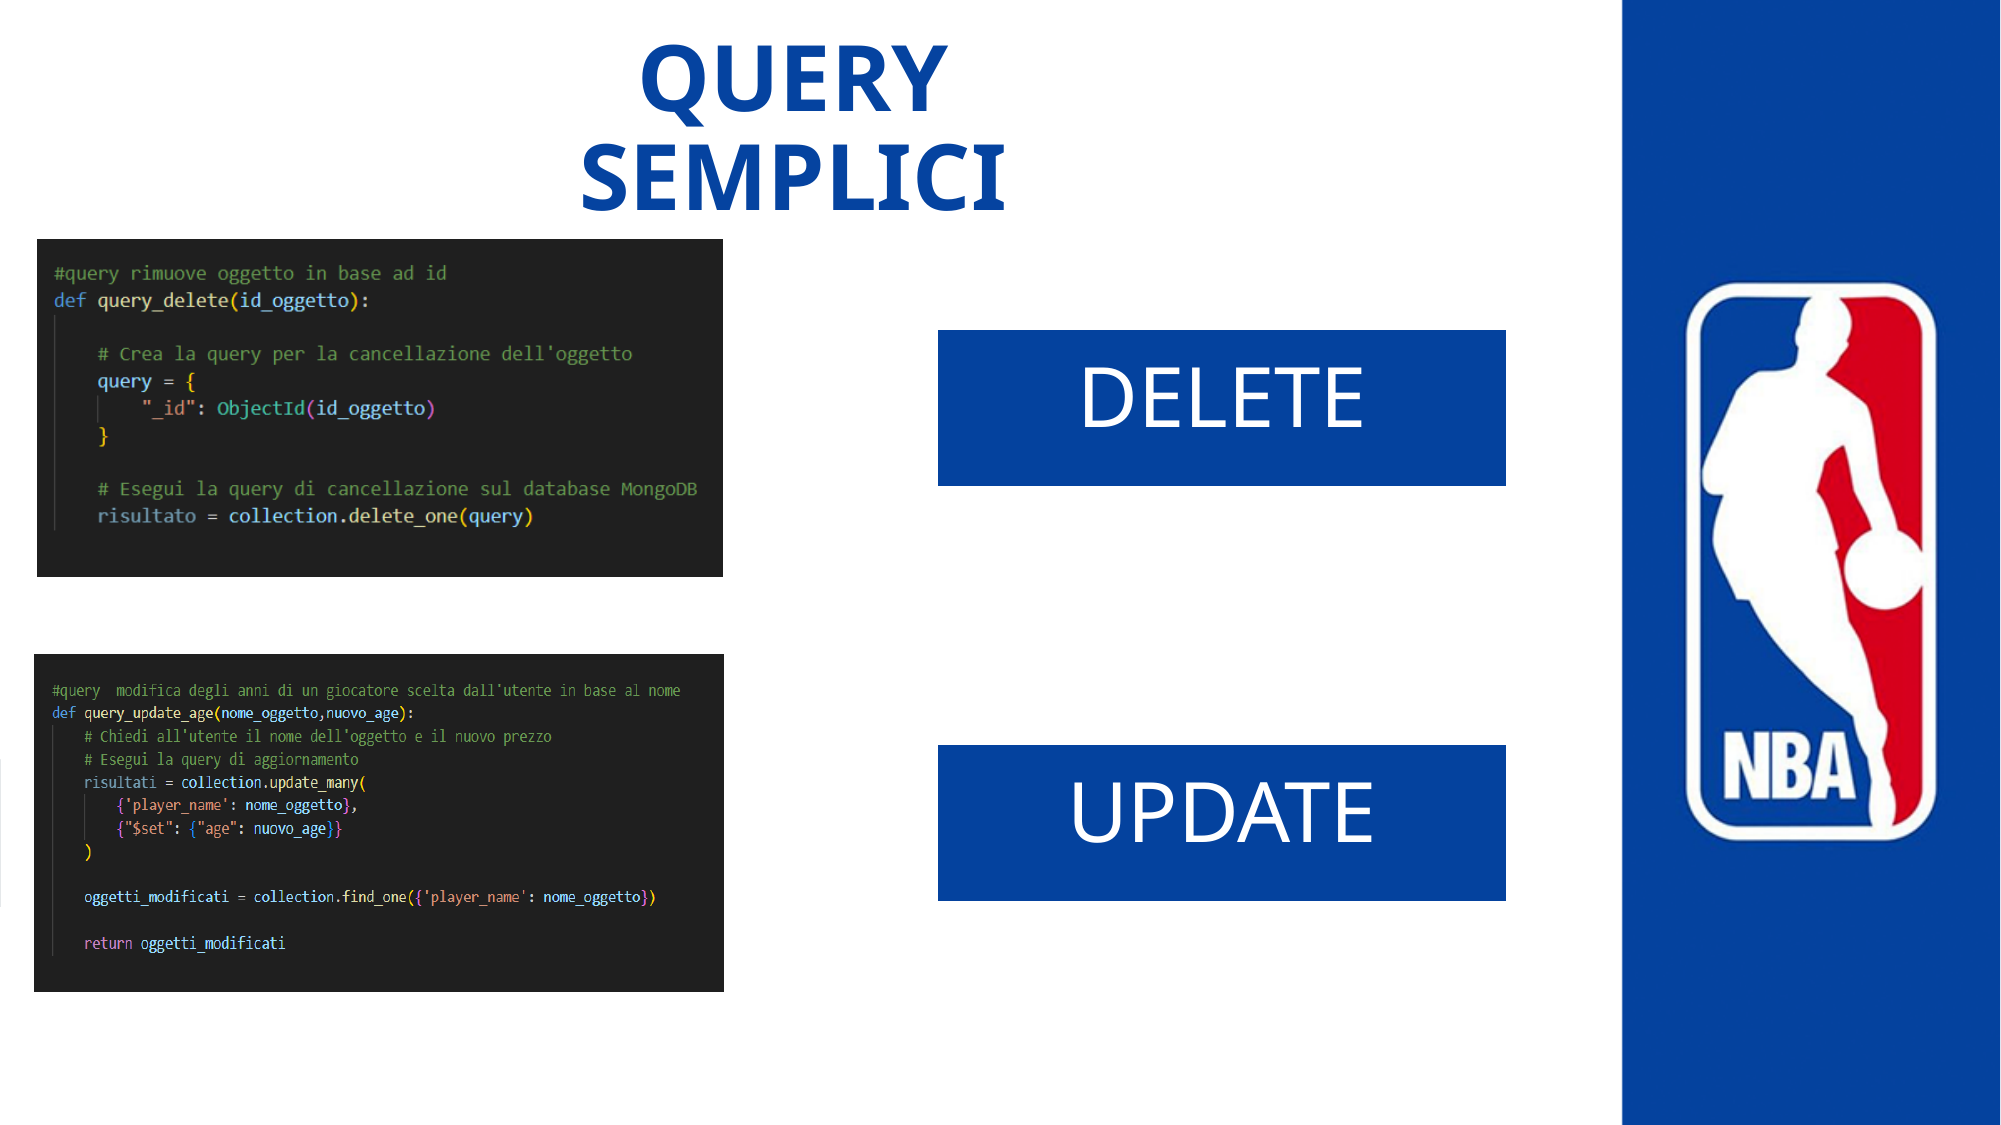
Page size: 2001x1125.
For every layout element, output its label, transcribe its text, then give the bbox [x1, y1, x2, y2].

picture [37, 239, 723, 577]
picture [34, 654, 724, 992]
text_box DELETE [937, 329, 1507, 488]
title QUERY SEMPLICI [419, 22, 1168, 240]
text_box UPDATE [937, 744, 1507, 903]
